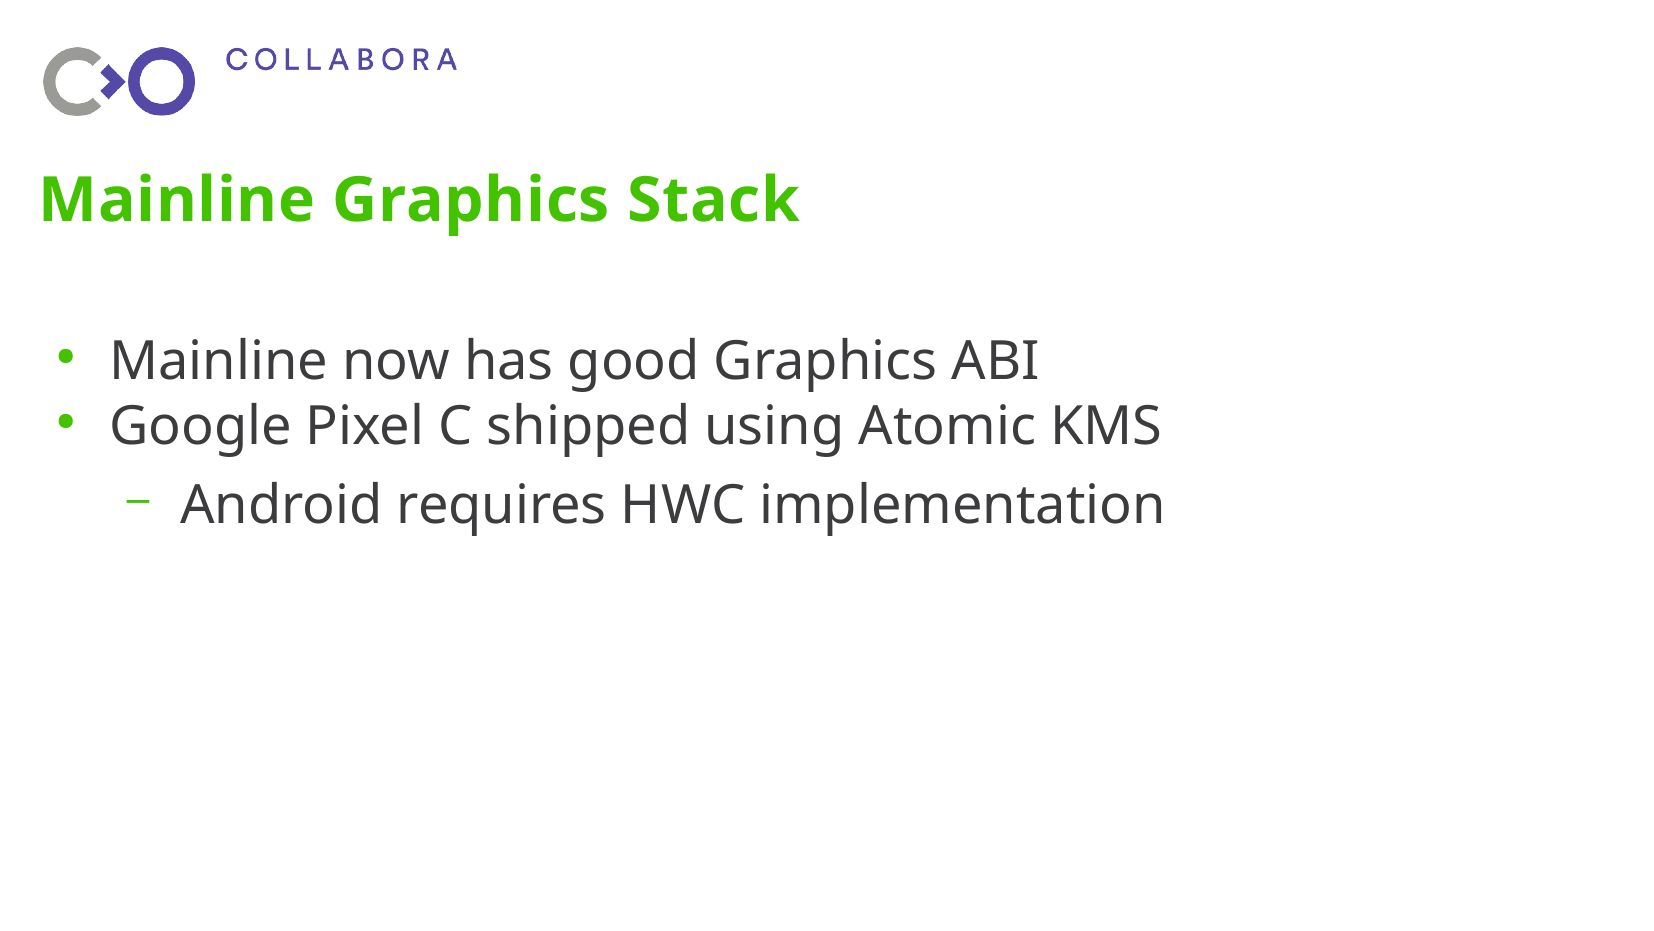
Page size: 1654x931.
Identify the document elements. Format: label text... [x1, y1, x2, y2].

list Mainline now has good Graphics ABI Google Pixel C shipped using Atomic KMS Android requires HWC implementation [38, 325, 1614, 581]
title Mainline Graphics Stack [38, 159, 1614, 216]
picture [43, 47, 457, 116]
